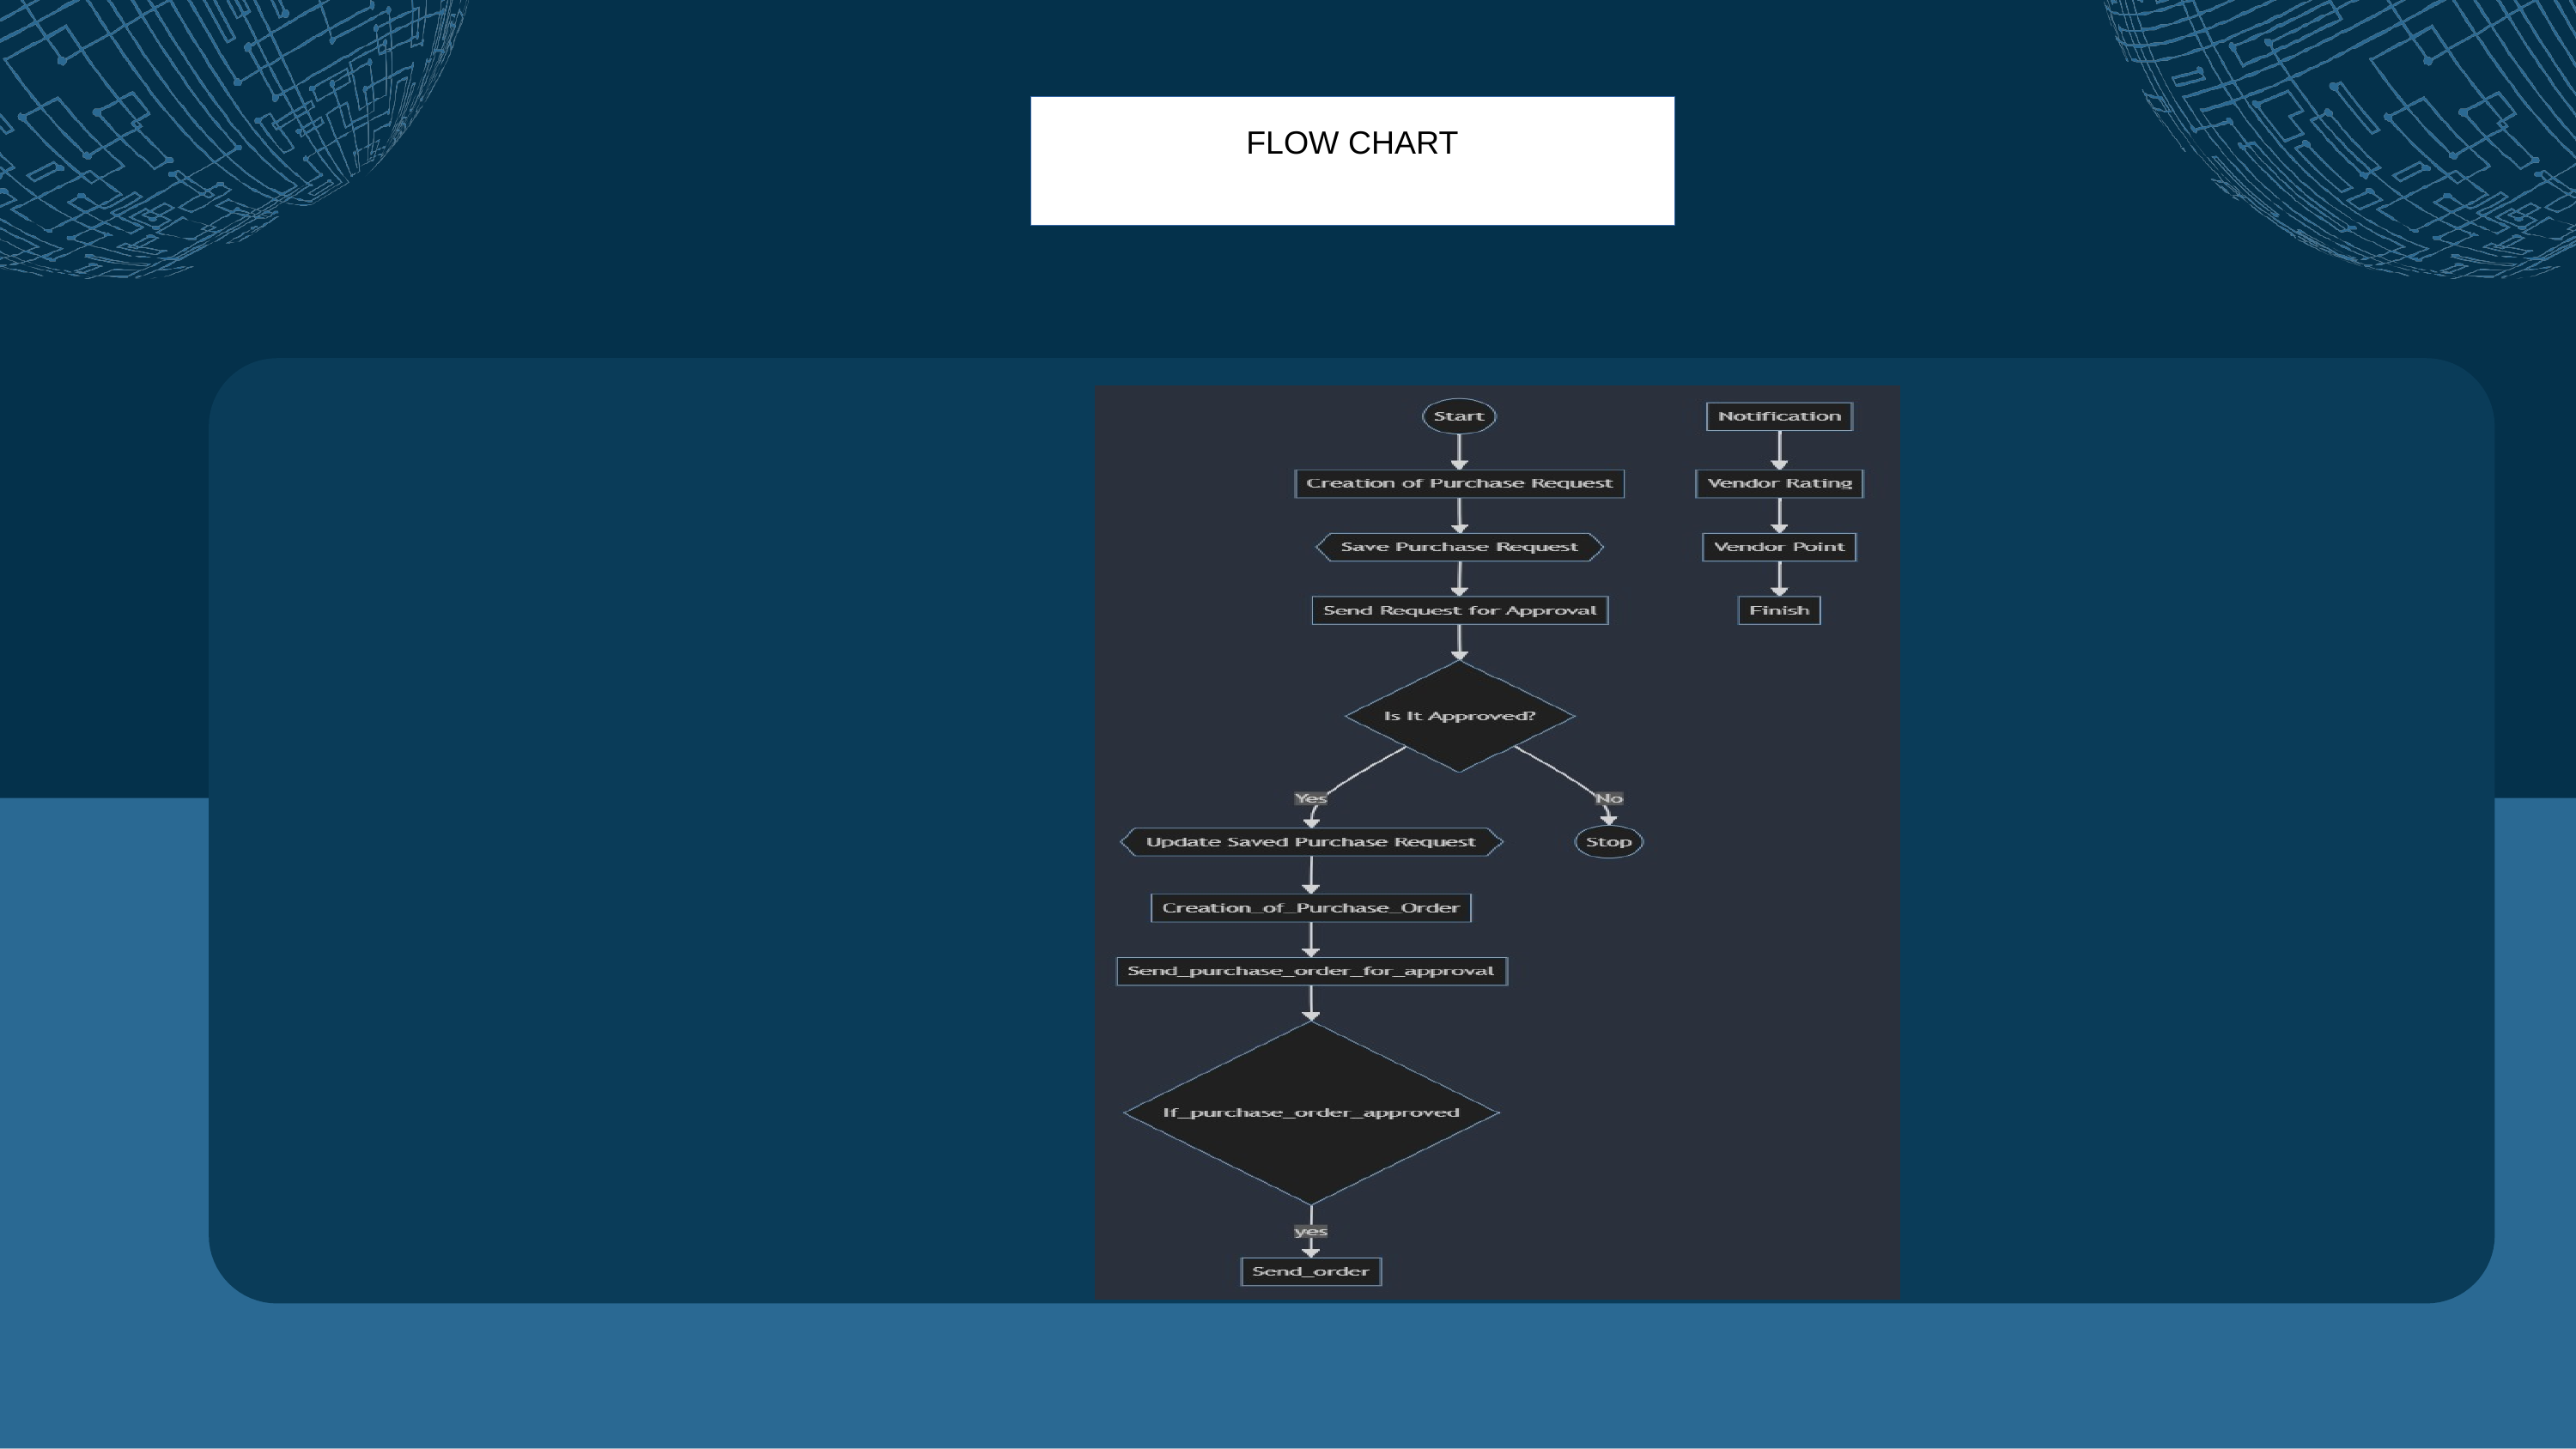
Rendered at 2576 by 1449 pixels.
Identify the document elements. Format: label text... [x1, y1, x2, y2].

text_box FLOW CHART [1030, 96, 1675, 226]
picture [1095, 385, 1900, 1300]
picture [0, 0, 469, 279]
picture [2104, 0, 2576, 279]
